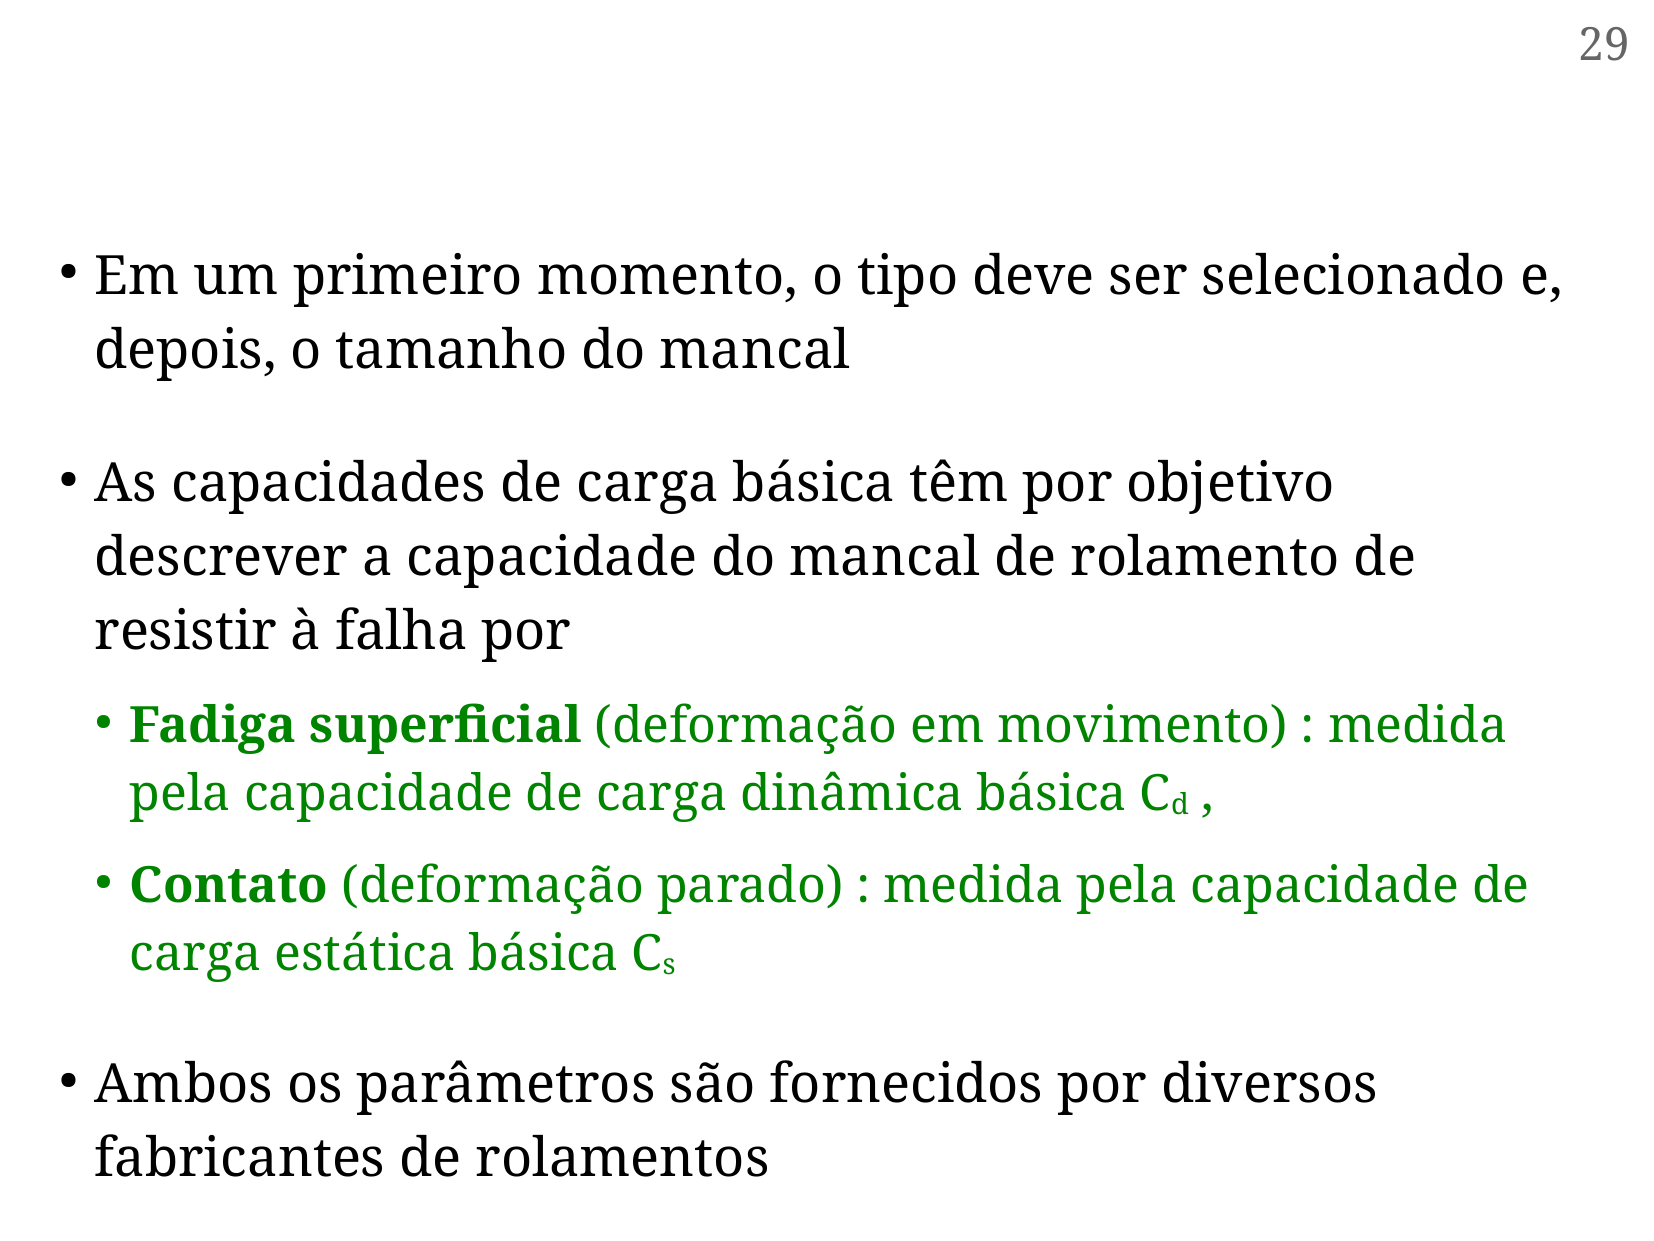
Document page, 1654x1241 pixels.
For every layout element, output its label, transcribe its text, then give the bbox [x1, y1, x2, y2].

list Em um primeiro momento, o tipo deve ser selecionado e, depois, o tamanho do mancal As capacidades de carga básica têm por objetivo descrever a capacidade do mancal de rolamento de resistir à falha por Fadiga superficial (deformação em movimento) : medida pela capacidade de carga dinâmica básica Cd , Contato (deformação parado) : medida pela capacidade de carga estática básica Cs Ambos os parâmetros são fornecidos por diversos fabricantes de rolamentos [59, 236, 1595, 1211]
